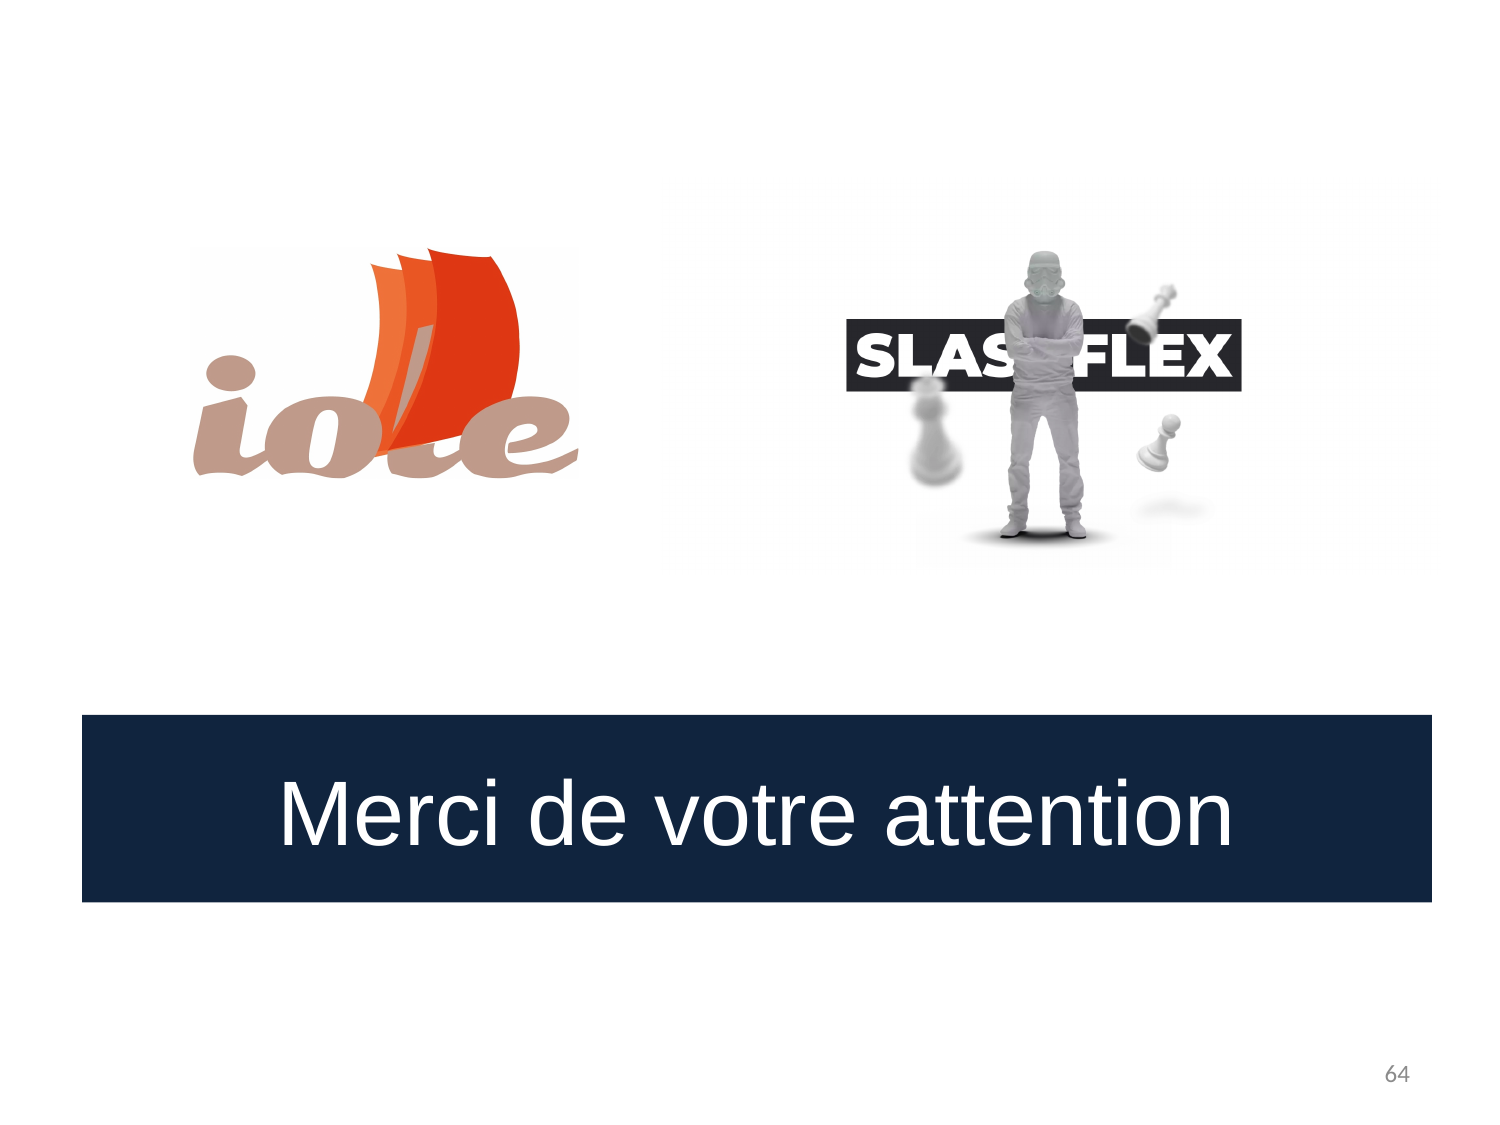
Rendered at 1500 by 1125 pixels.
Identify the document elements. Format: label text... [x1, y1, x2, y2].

title Merci de votre attention [82, 714, 1432, 903]
picture [661, 177, 1441, 575]
picture [190, 247, 579, 479]
